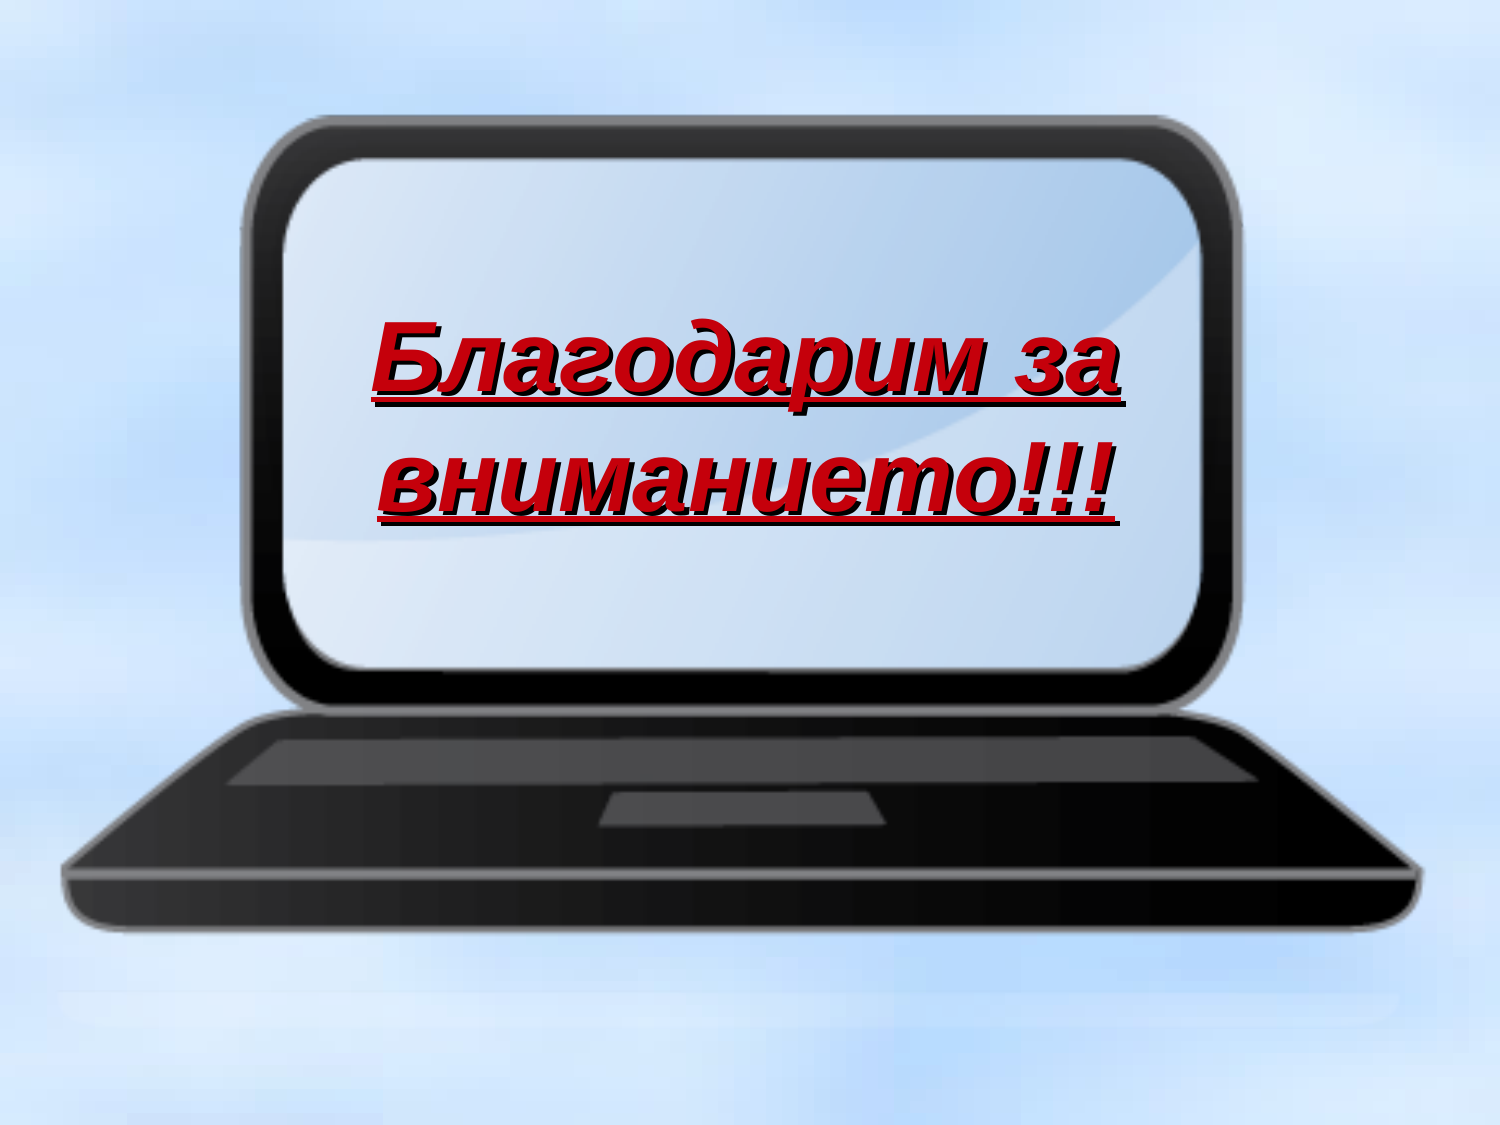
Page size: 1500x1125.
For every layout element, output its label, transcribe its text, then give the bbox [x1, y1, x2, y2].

picture [0, 0, 1500, 1125]
title Благодарим за вниманието!!! [70, 283, 1421, 539]
